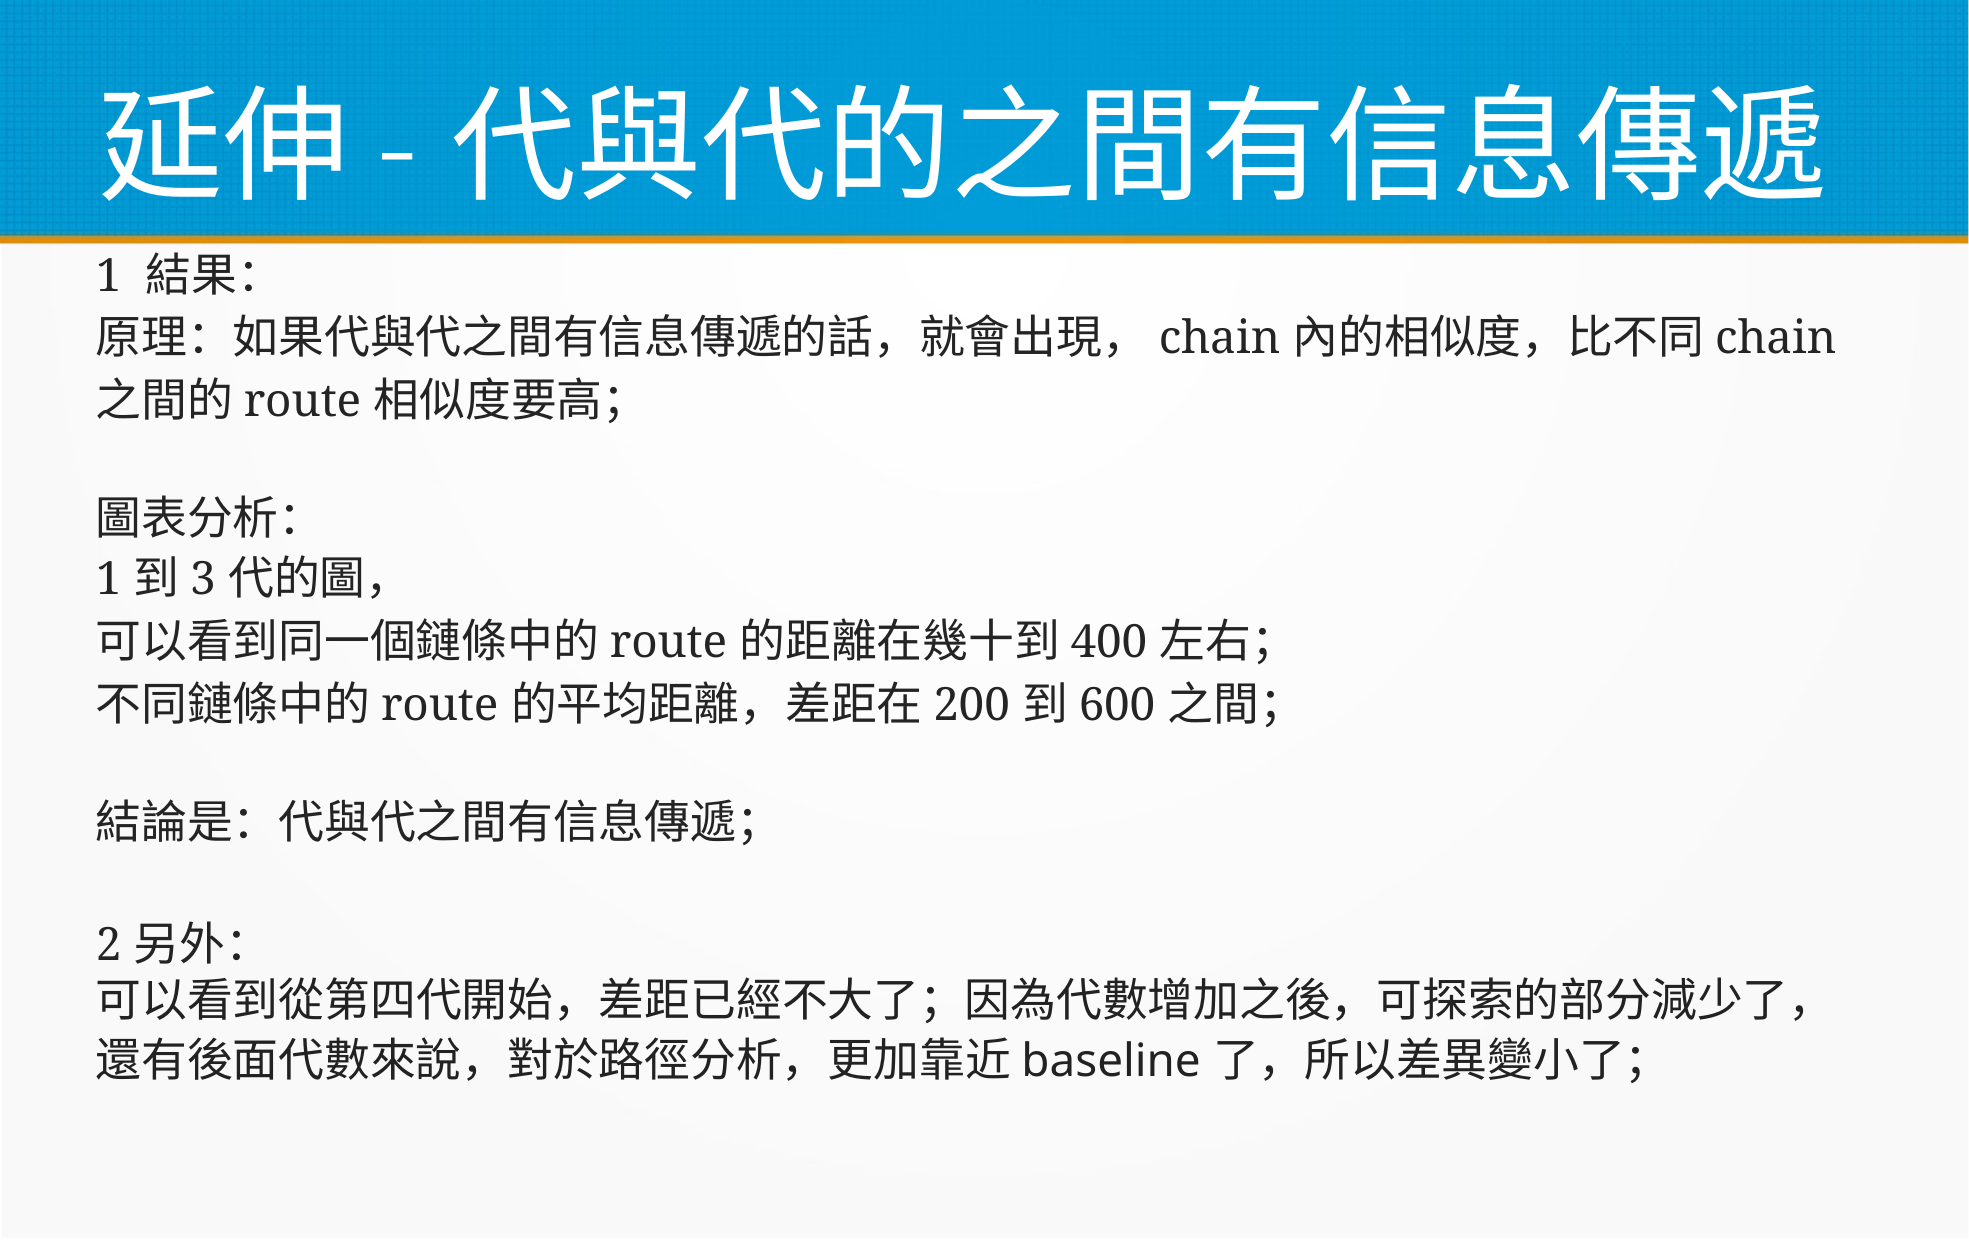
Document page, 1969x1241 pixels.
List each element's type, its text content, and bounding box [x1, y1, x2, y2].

title 延伸-代與代的之間有信息傳遞 [98, 19, 1870, 227]
picture [0, 233, 1969, 1241]
text_box 1 結果： 原理：如果代與代之間有信息傳遞的話，就會出現，chain內的相似度，比不同chain之間的route相似度要高； 圖表分析： 1到3代的圖， 可以看到同一個鏈條中的route的距離在幾十到400左右； 不同鏈條中的route的平均距離，差距在200到600之間； 結論是：代與代之間有信息傳遞； 2另外： 可以看到從第四代開始，差距已經不大了；因為代數增加之後，可探索的部分減少了，還有後面代數來說，對於路徑分析，更加靠近baseline了，所以差異變小了； [90, 292, 1861, 1103]
